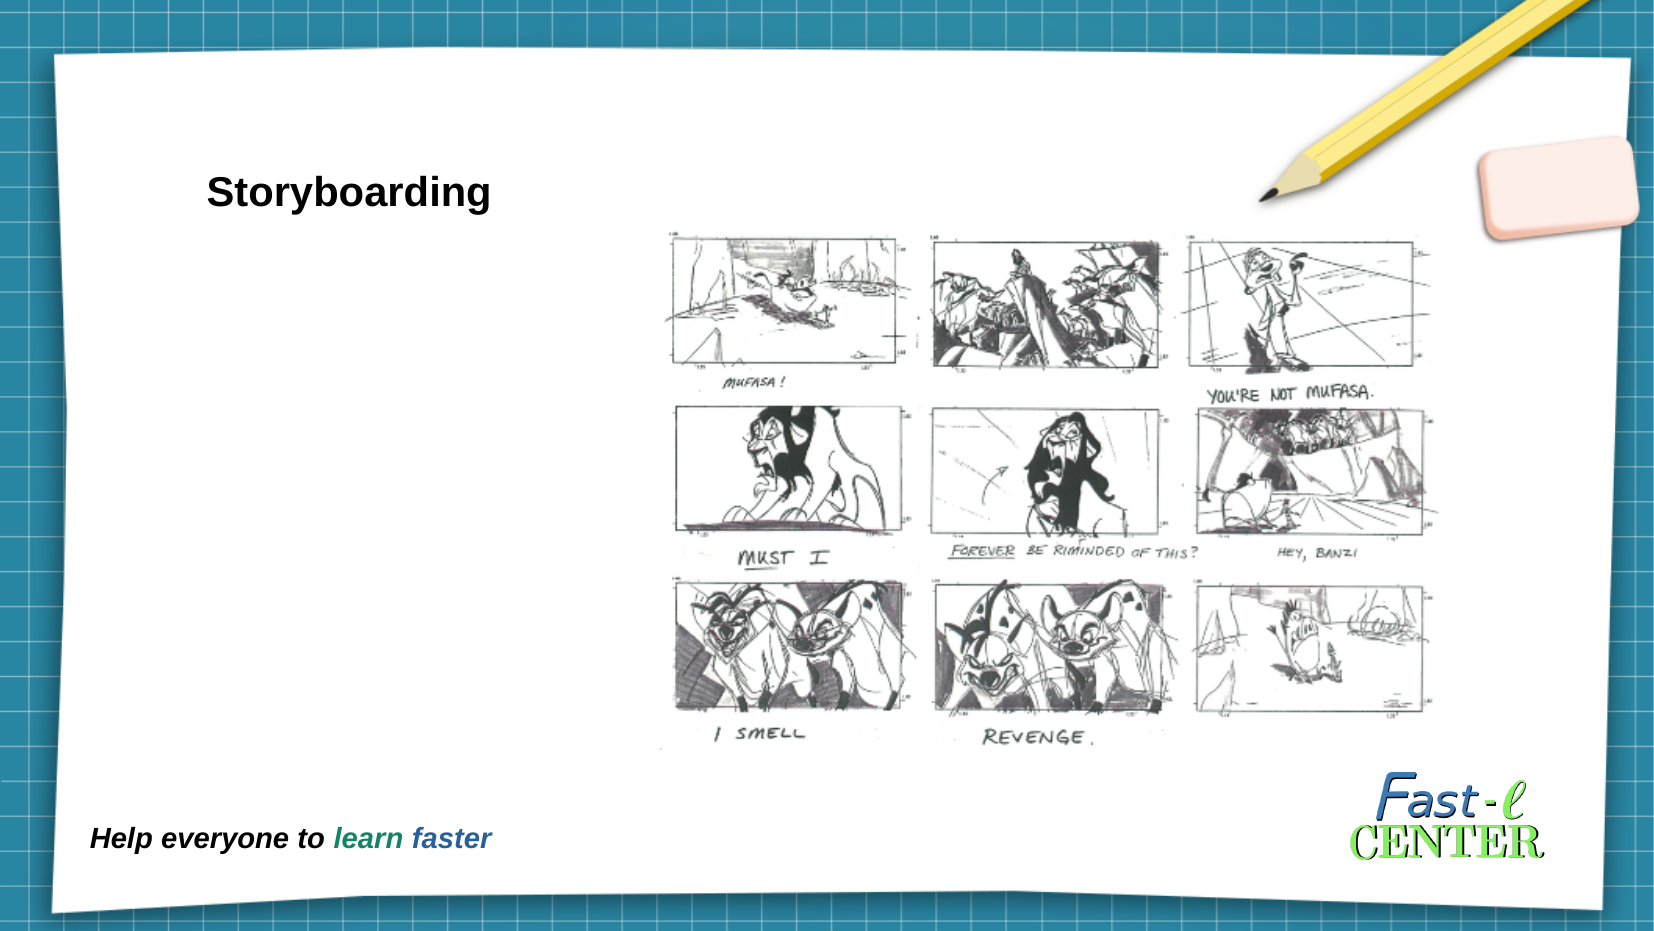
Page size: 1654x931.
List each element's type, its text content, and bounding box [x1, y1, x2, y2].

text_box Storyboarding [191, 160, 676, 226]
text_box Help everyone to learn faster [75, 814, 507, 863]
picture [0, 0, 1654, 931]
